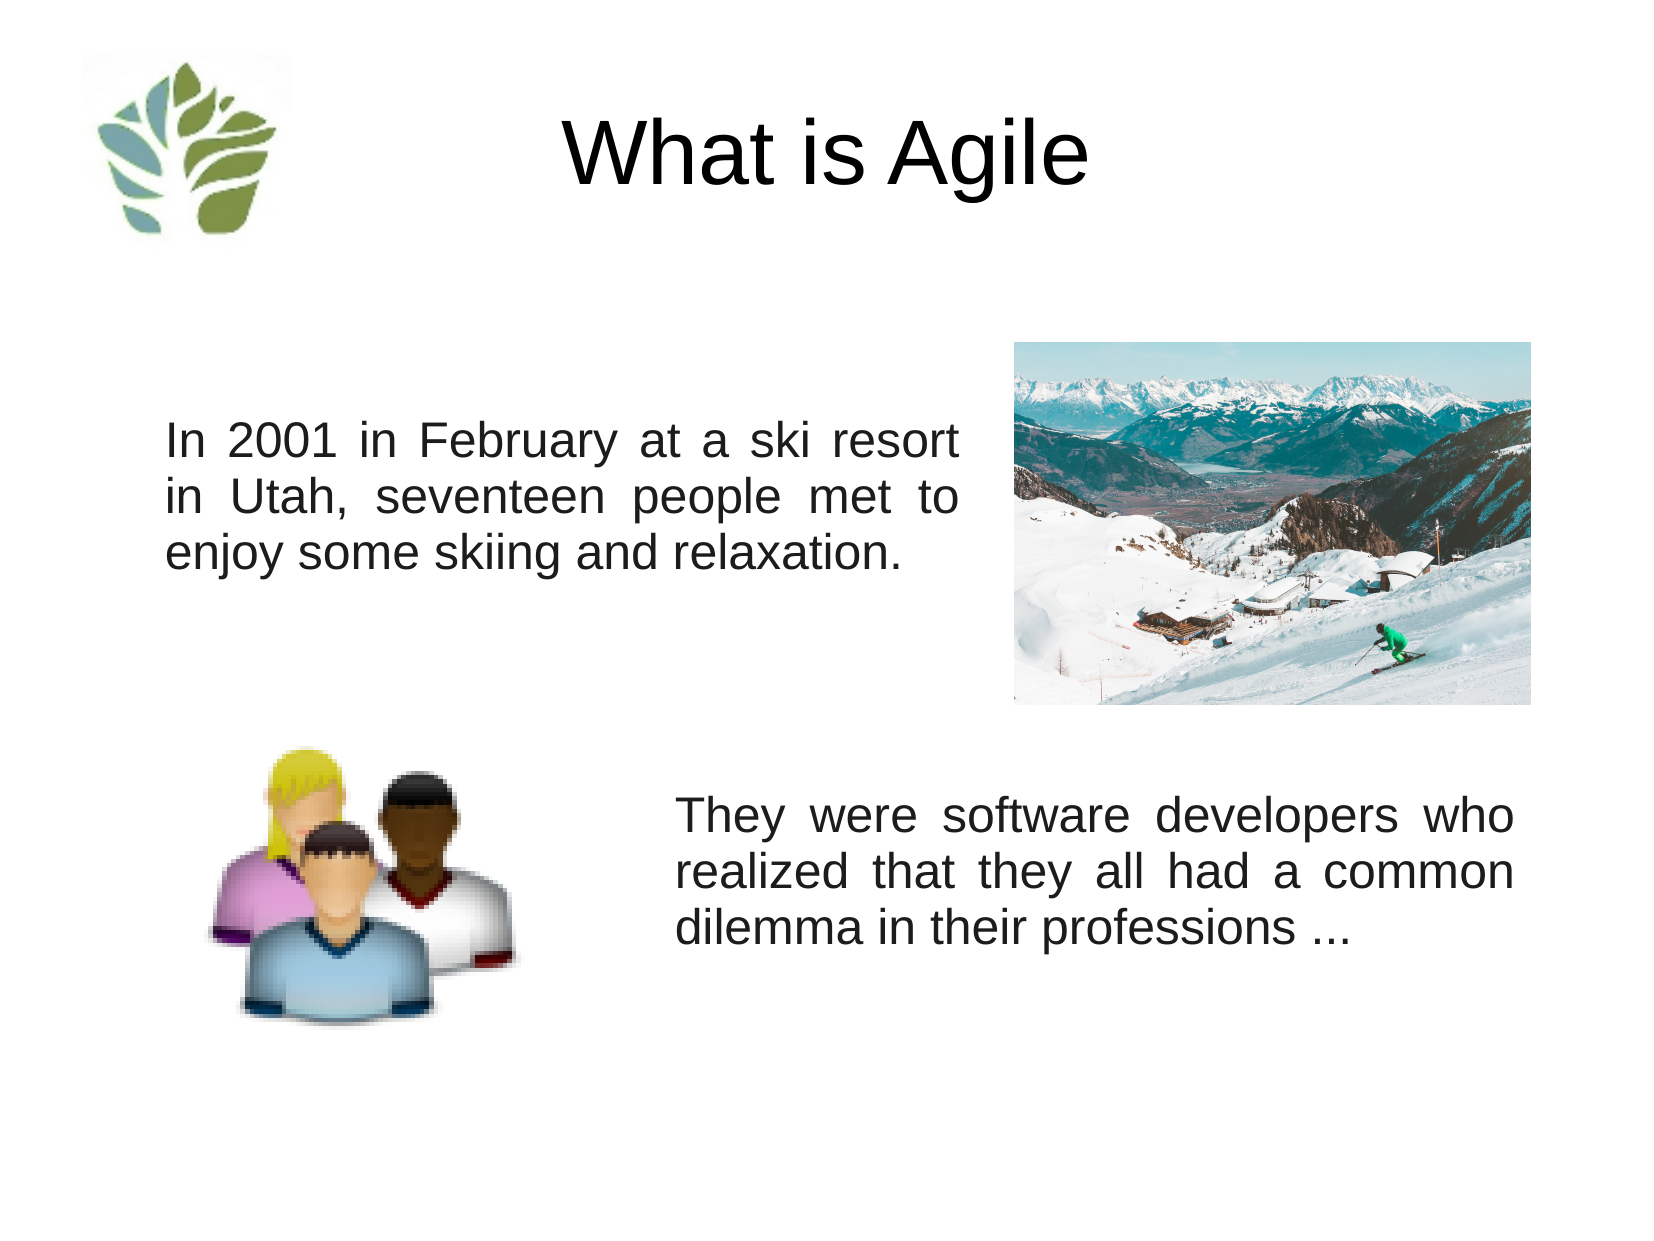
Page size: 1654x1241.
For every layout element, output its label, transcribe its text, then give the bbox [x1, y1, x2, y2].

picture [82, 49, 291, 258]
picture [195, 734, 526, 1036]
text_box In 2001 in February at a ski resort in Utah, seventeen people met to enjoy some skiing and relaxation. [150, 405, 976, 601]
title What is Agile [291, 49, 1571, 257]
text_box They were software developers who realized that they all had a common dilemma in their professions ... [660, 780, 1531, 963]
picture [1014, 342, 1531, 706]
